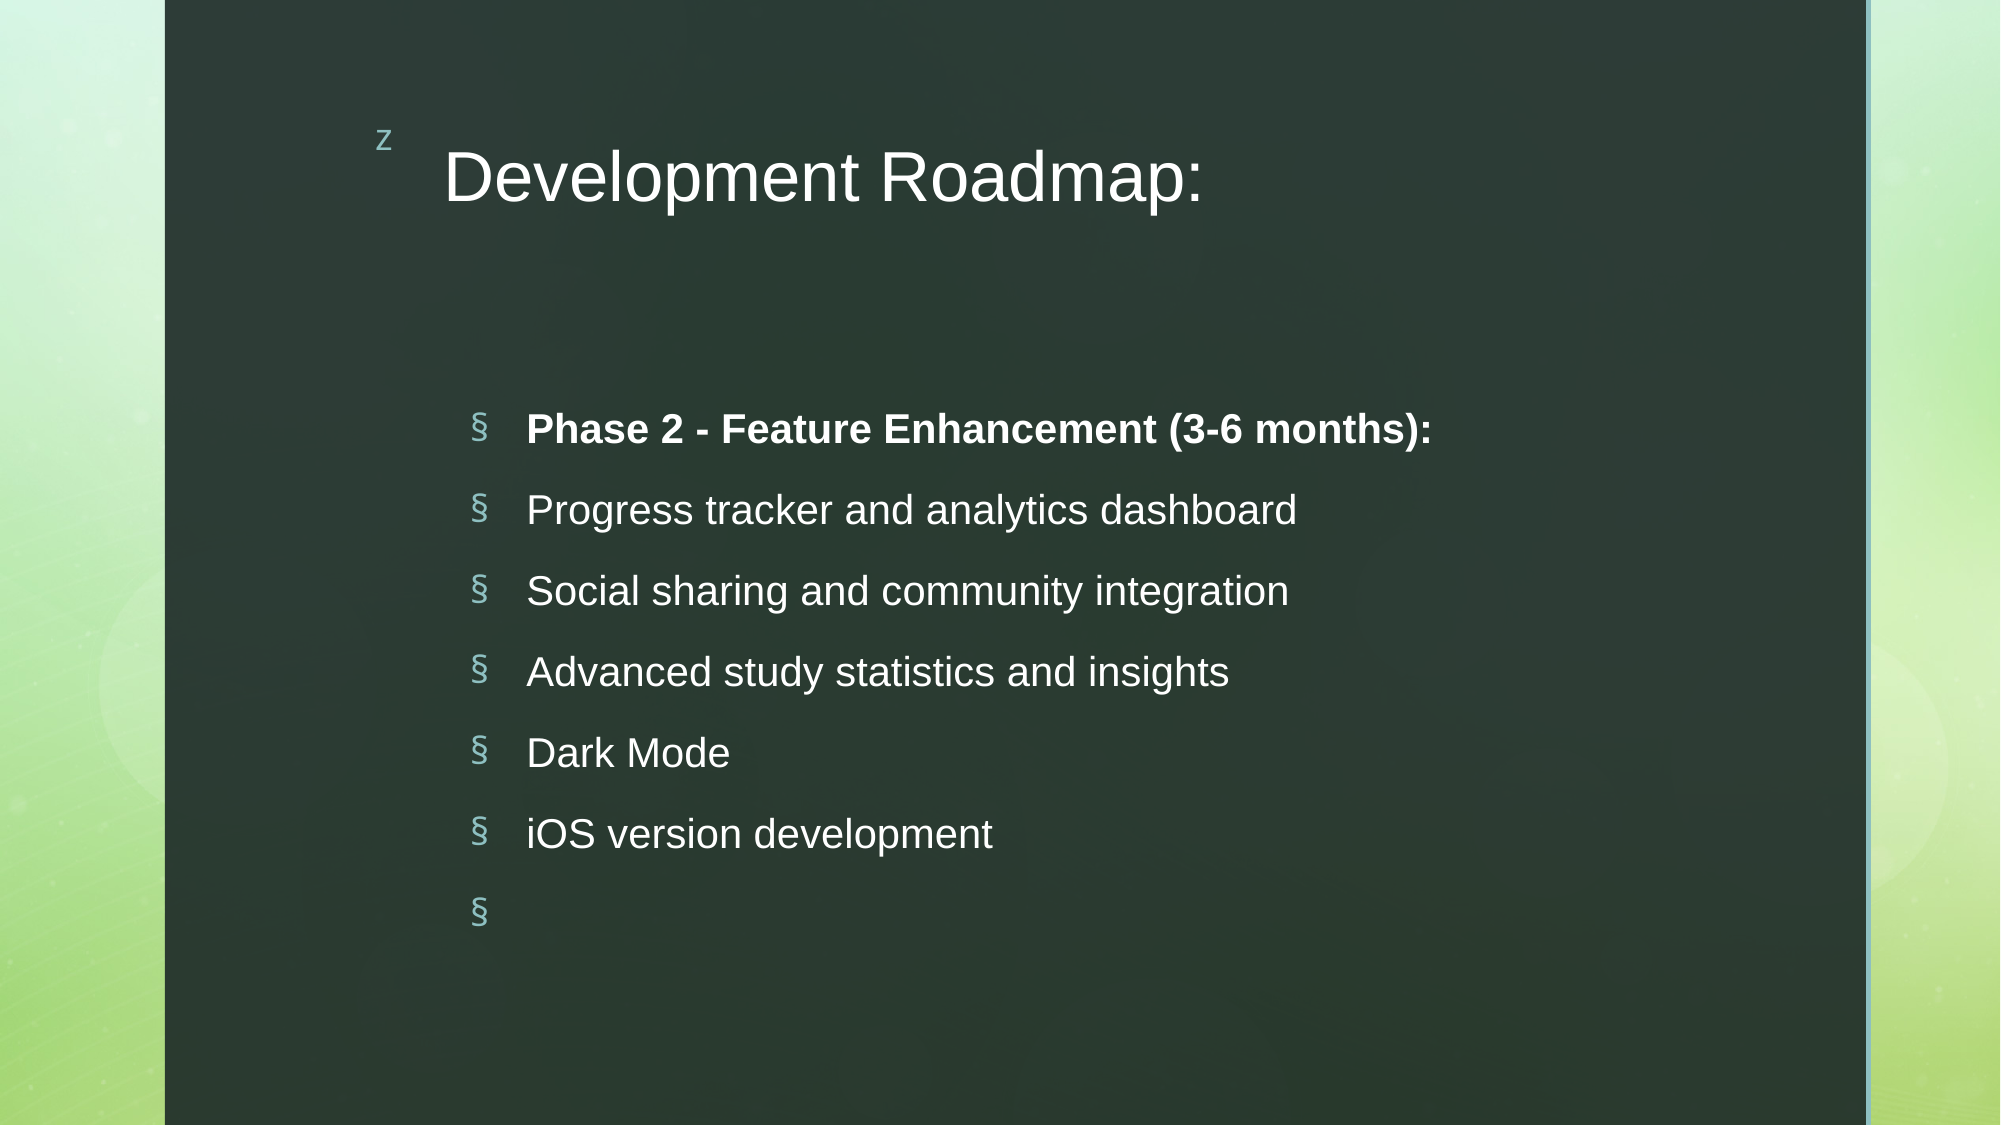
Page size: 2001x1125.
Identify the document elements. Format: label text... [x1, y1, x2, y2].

list Phase 2 - Feature Enhancement (3-6 months): Progress tracker and analytics dashboard Social sharing and community integration Advanced study statistics and insights Dark Mode iOS version development [454, 336, 1734, 993]
title Development Roadmap: [428, 132, 1734, 310]
